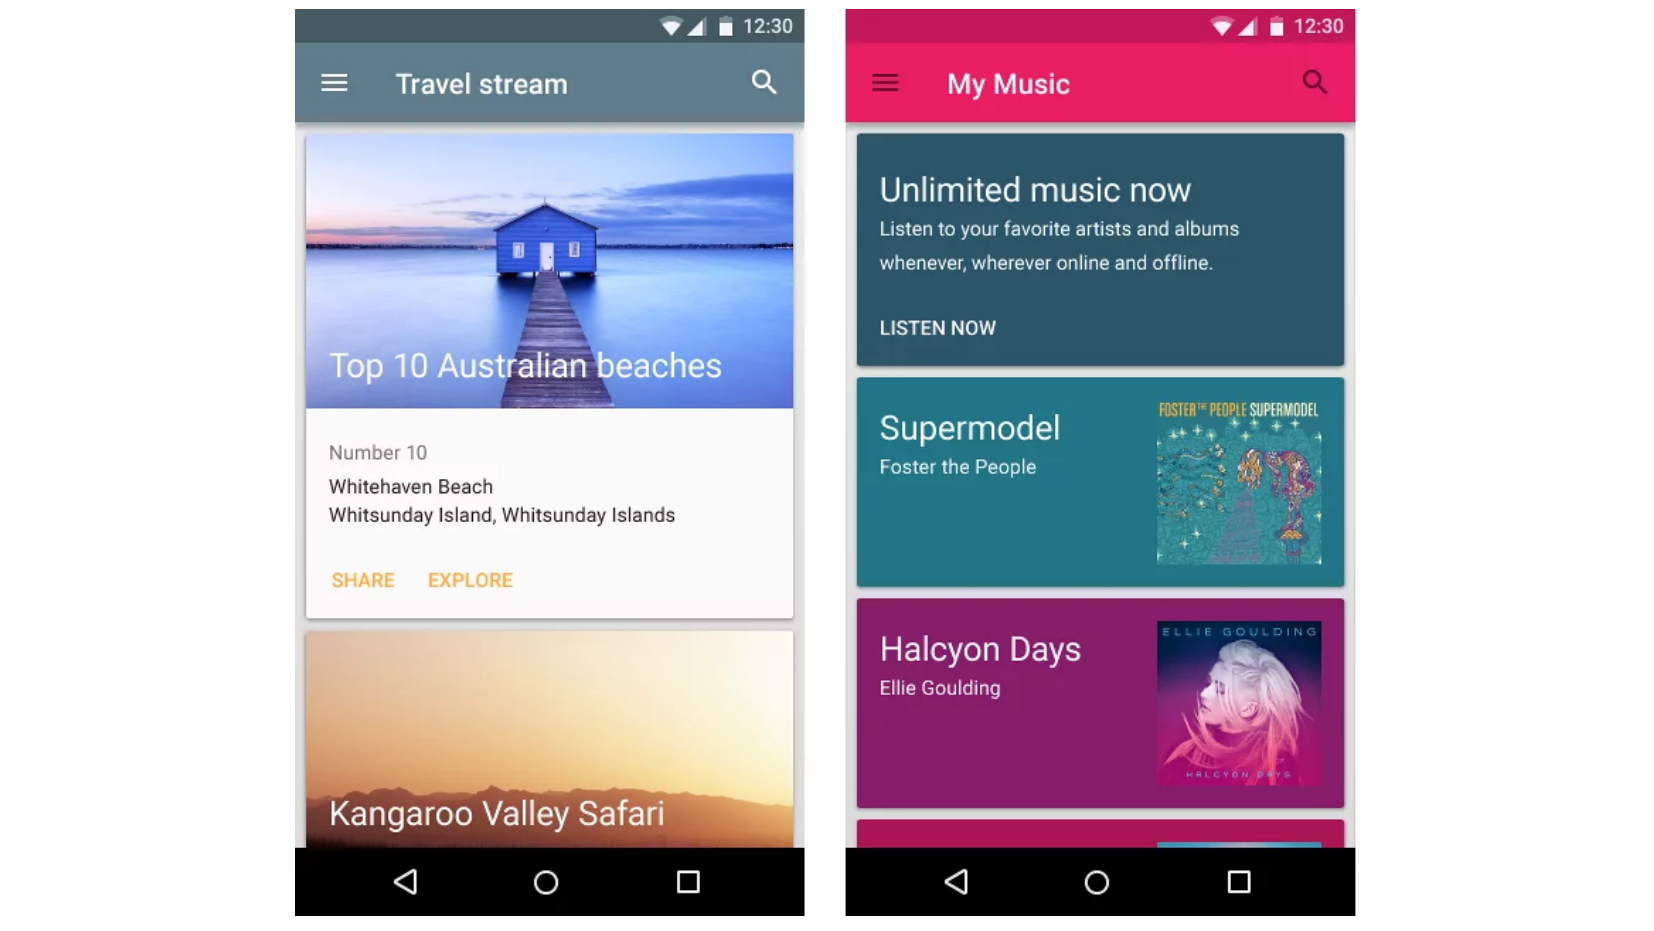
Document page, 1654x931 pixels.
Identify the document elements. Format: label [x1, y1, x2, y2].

picture [295, 9, 1357, 916]
